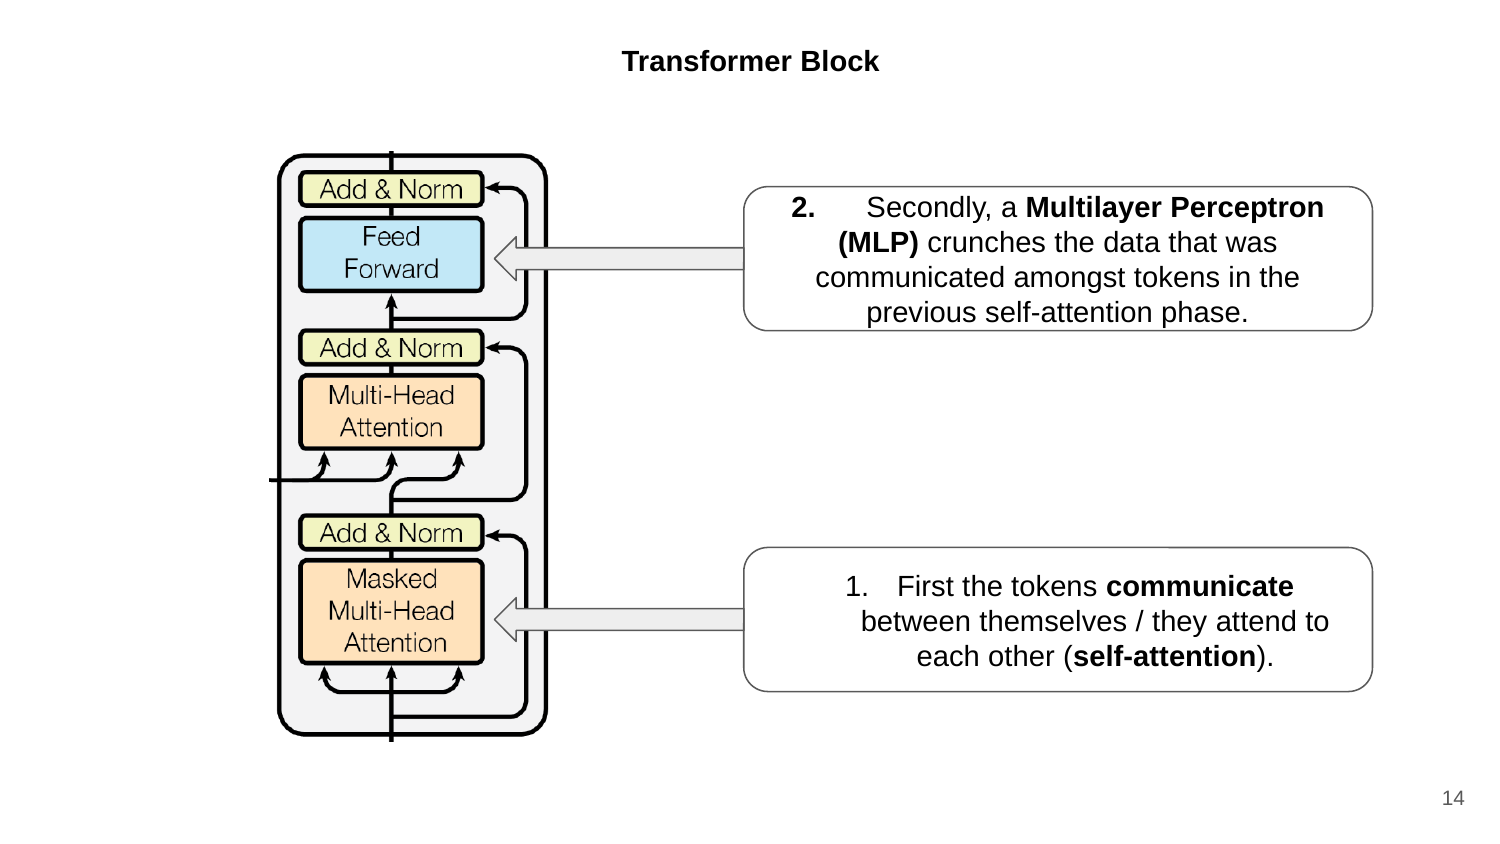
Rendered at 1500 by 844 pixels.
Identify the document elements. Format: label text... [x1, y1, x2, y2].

text_box [494, 597, 743, 642]
picture [269, 151, 550, 742]
text_box Transformer Block [606, 27, 946, 97]
text_box First the tokens communicate between themselves / they attend to each other (self-attention). [743, 547, 1373, 692]
text_box 2. Secondly, a Multilayer Perceptron (MLP) crunches the data that was communicated amongst tokens in the previous self-attention phase. [743, 186, 1373, 331]
text_box [494, 236, 743, 281]
slide_number <number> [1389, 764, 1480, 830]
